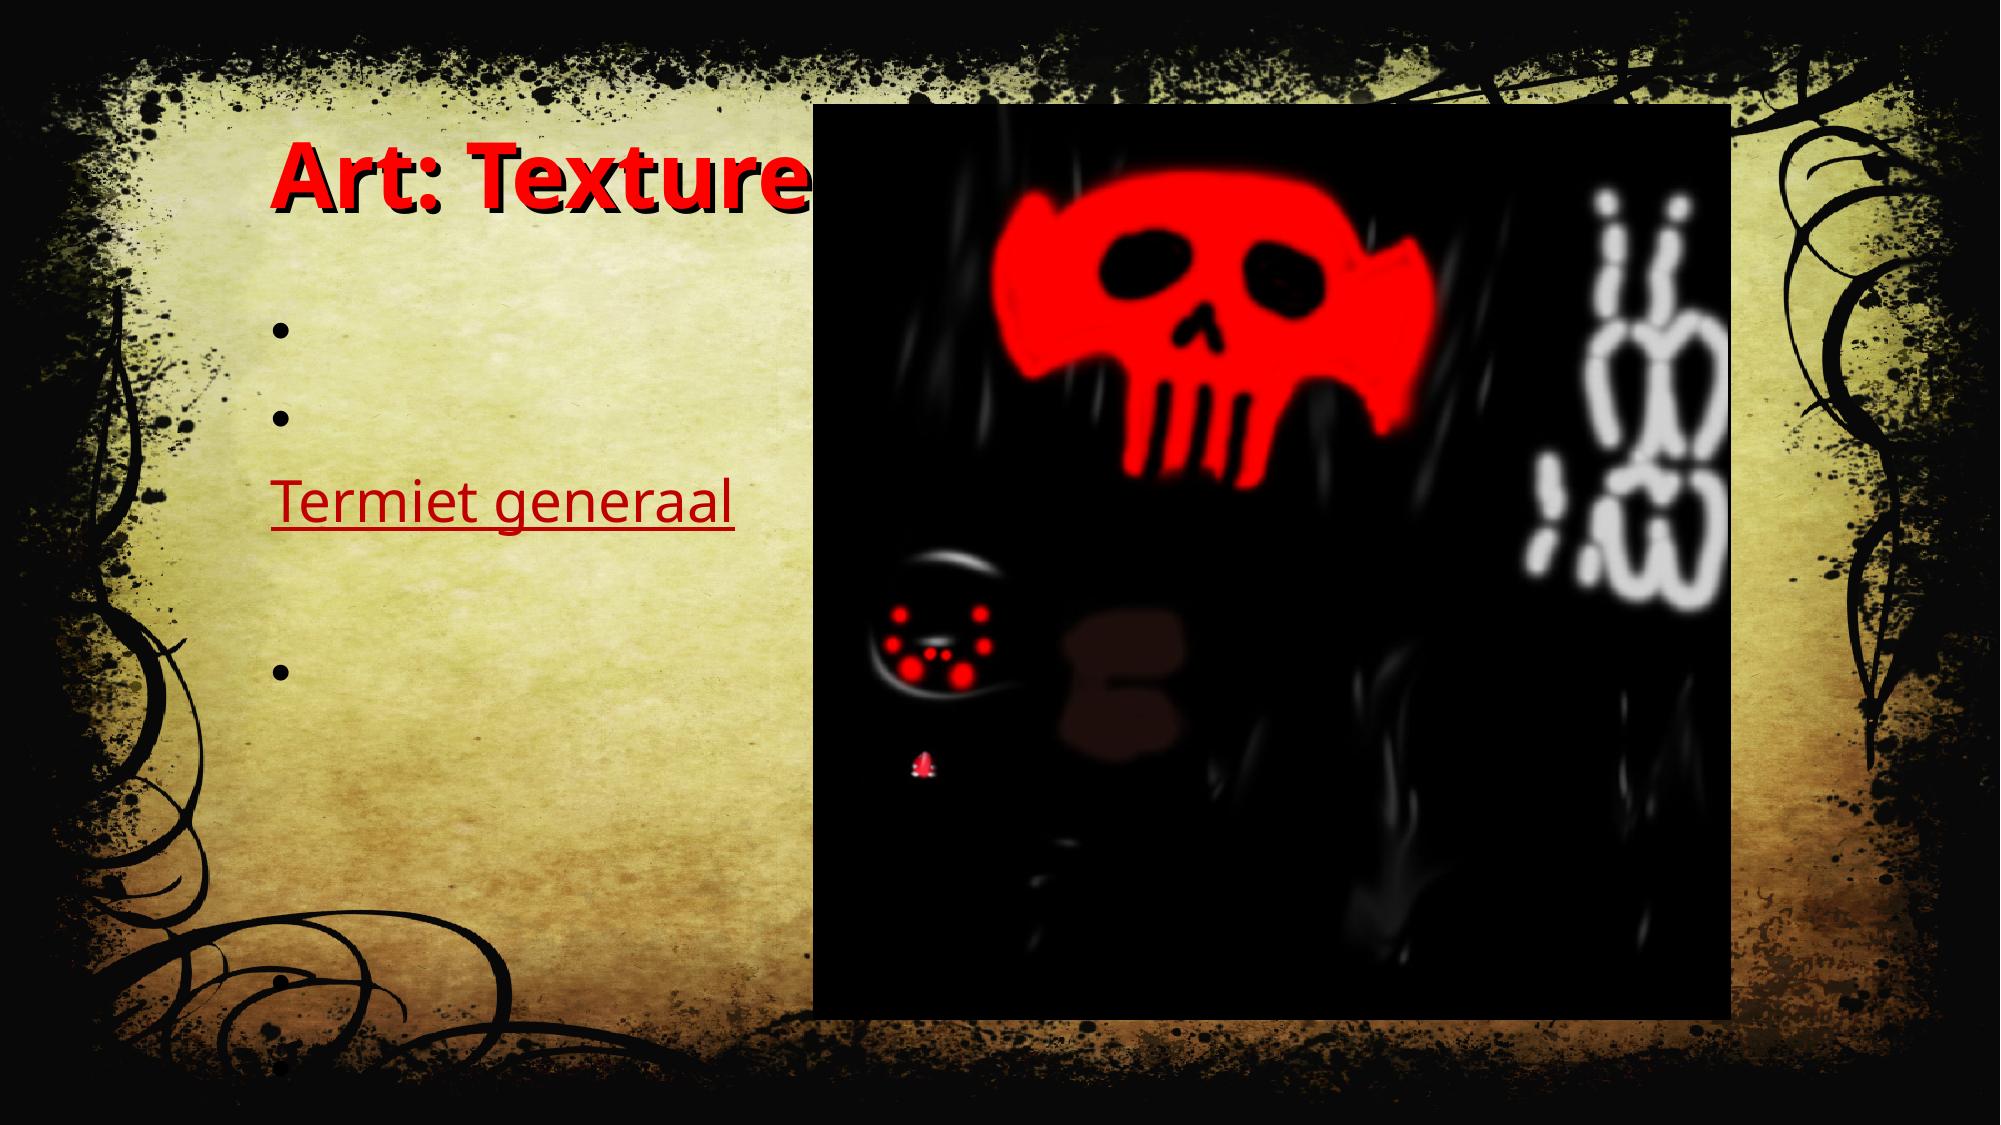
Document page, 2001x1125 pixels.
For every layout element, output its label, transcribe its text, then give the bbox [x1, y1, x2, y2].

picture [813, 105, 1731, 1020]
list Termiet generaal [1731, 288, 1981, 1002]
title Art: Texture [255, 70, 1981, 288]
list Termiet generaal [255, 288, 813, 1002]
